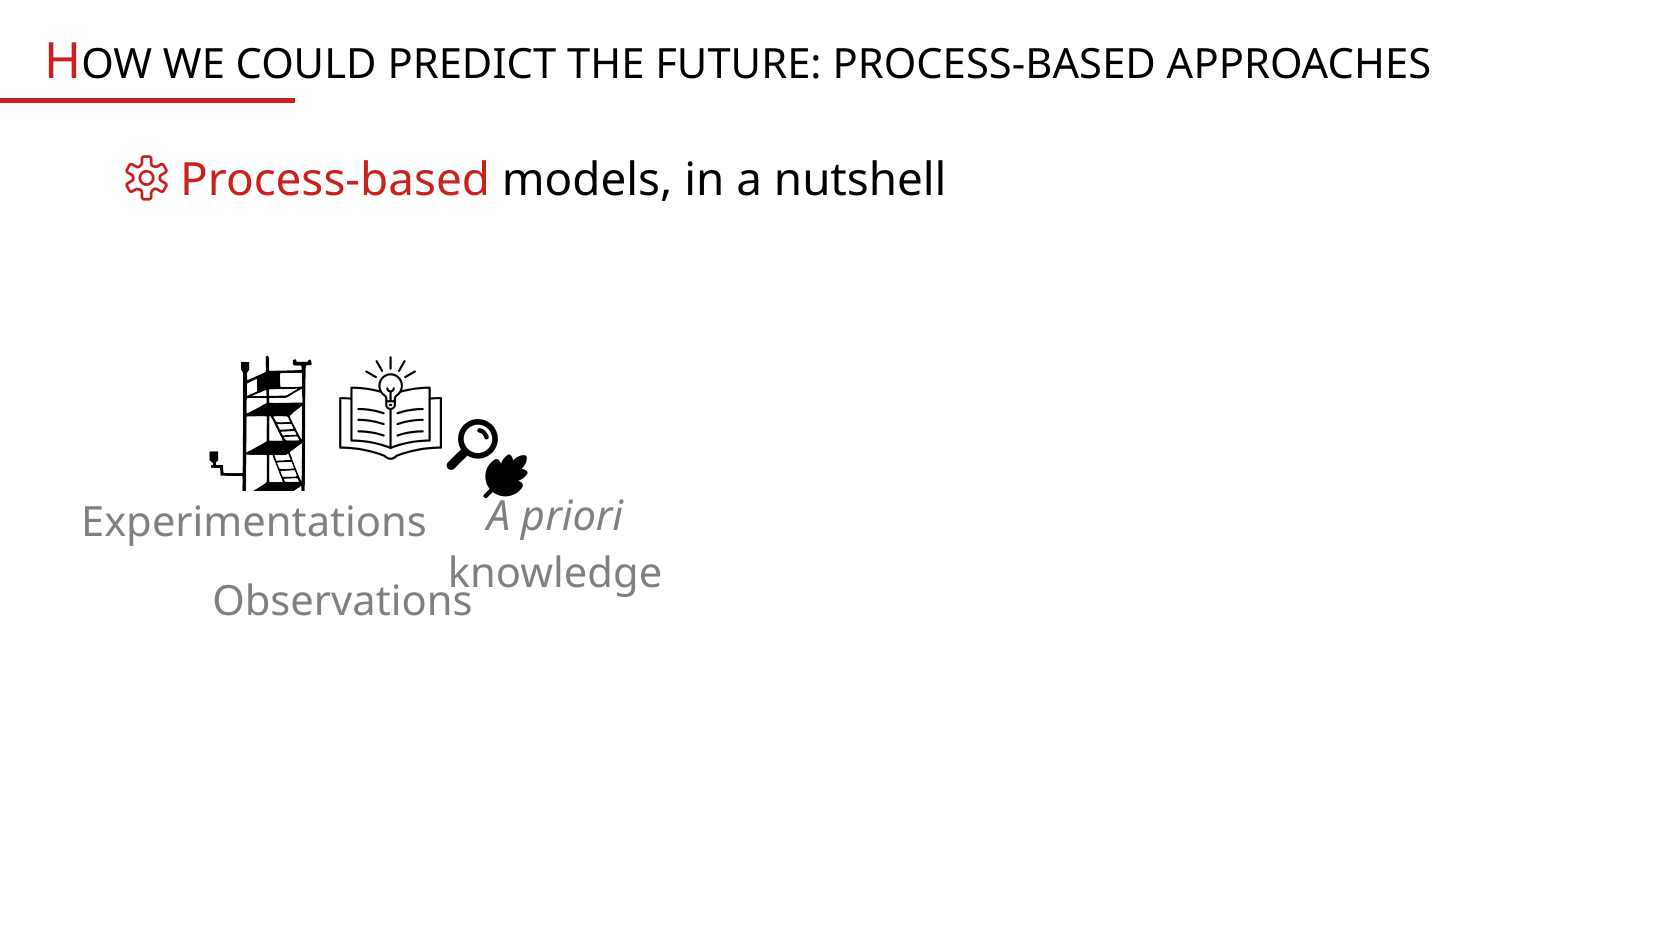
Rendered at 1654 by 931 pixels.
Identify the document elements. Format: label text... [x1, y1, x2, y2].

text_box A priori knowledge [360, 506, 751, 579]
picture [328, 354, 550, 502]
picture [206, 355, 325, 491]
text_box Process-based models, in a nutshell [165, 118, 1625, 237]
text_box HOW WE COULD PREDICT THE FUTURE: PROCESS-BASED APPROACHES [29, 0, 1625, 119]
text_box Observations [147, 563, 538, 636]
picture [111, 147, 182, 207]
text_box Experimentations [59, 484, 449, 557]
